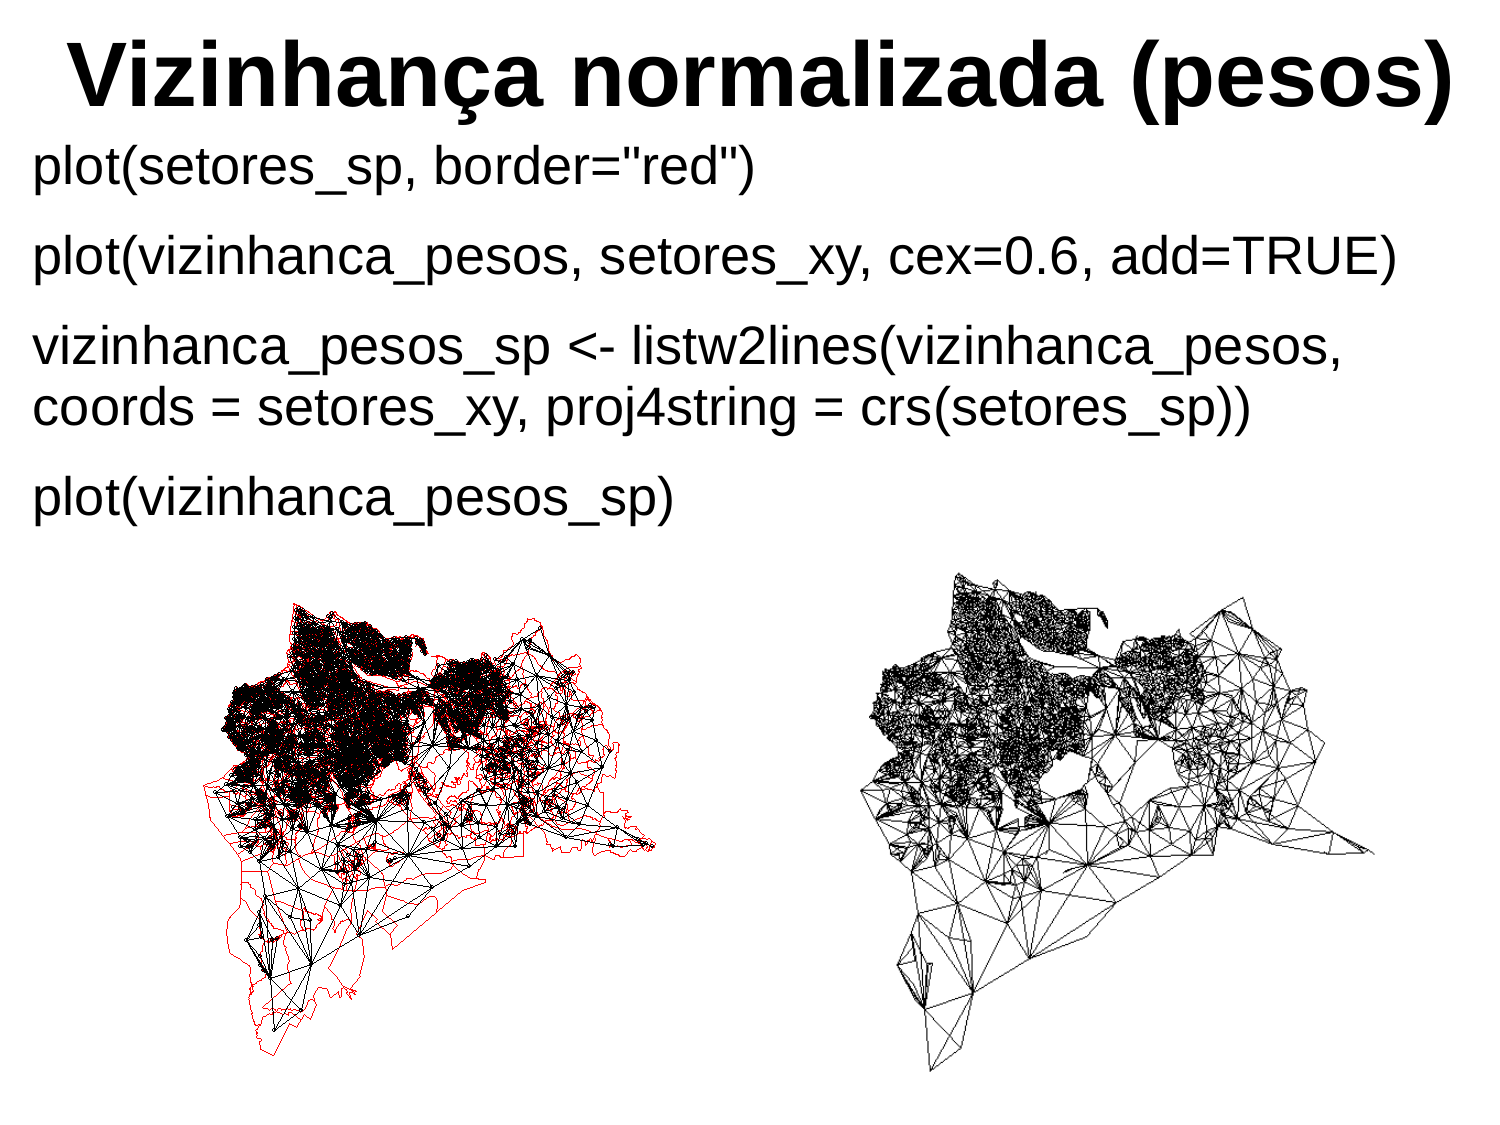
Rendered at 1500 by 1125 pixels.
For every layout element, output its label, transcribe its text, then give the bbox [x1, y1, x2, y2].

list plot(setores_sp, border="red") plot(vizinhanca_pesos, setores_xy, cex=0.6, add=TRUE) vizinhanca_pesos_sp <- listw2lines(vizinhanca_pesos, coords = setores_xy, proj4string = crs(setores_sp)) plot(vizinhanca_pesos_sp) [32, 135, 1467, 850]
picture [846, 566, 1379, 1084]
title Vizinhança normalizada (pesos) [54, 0, 1469, 184]
picture [192, 598, 662, 1057]
